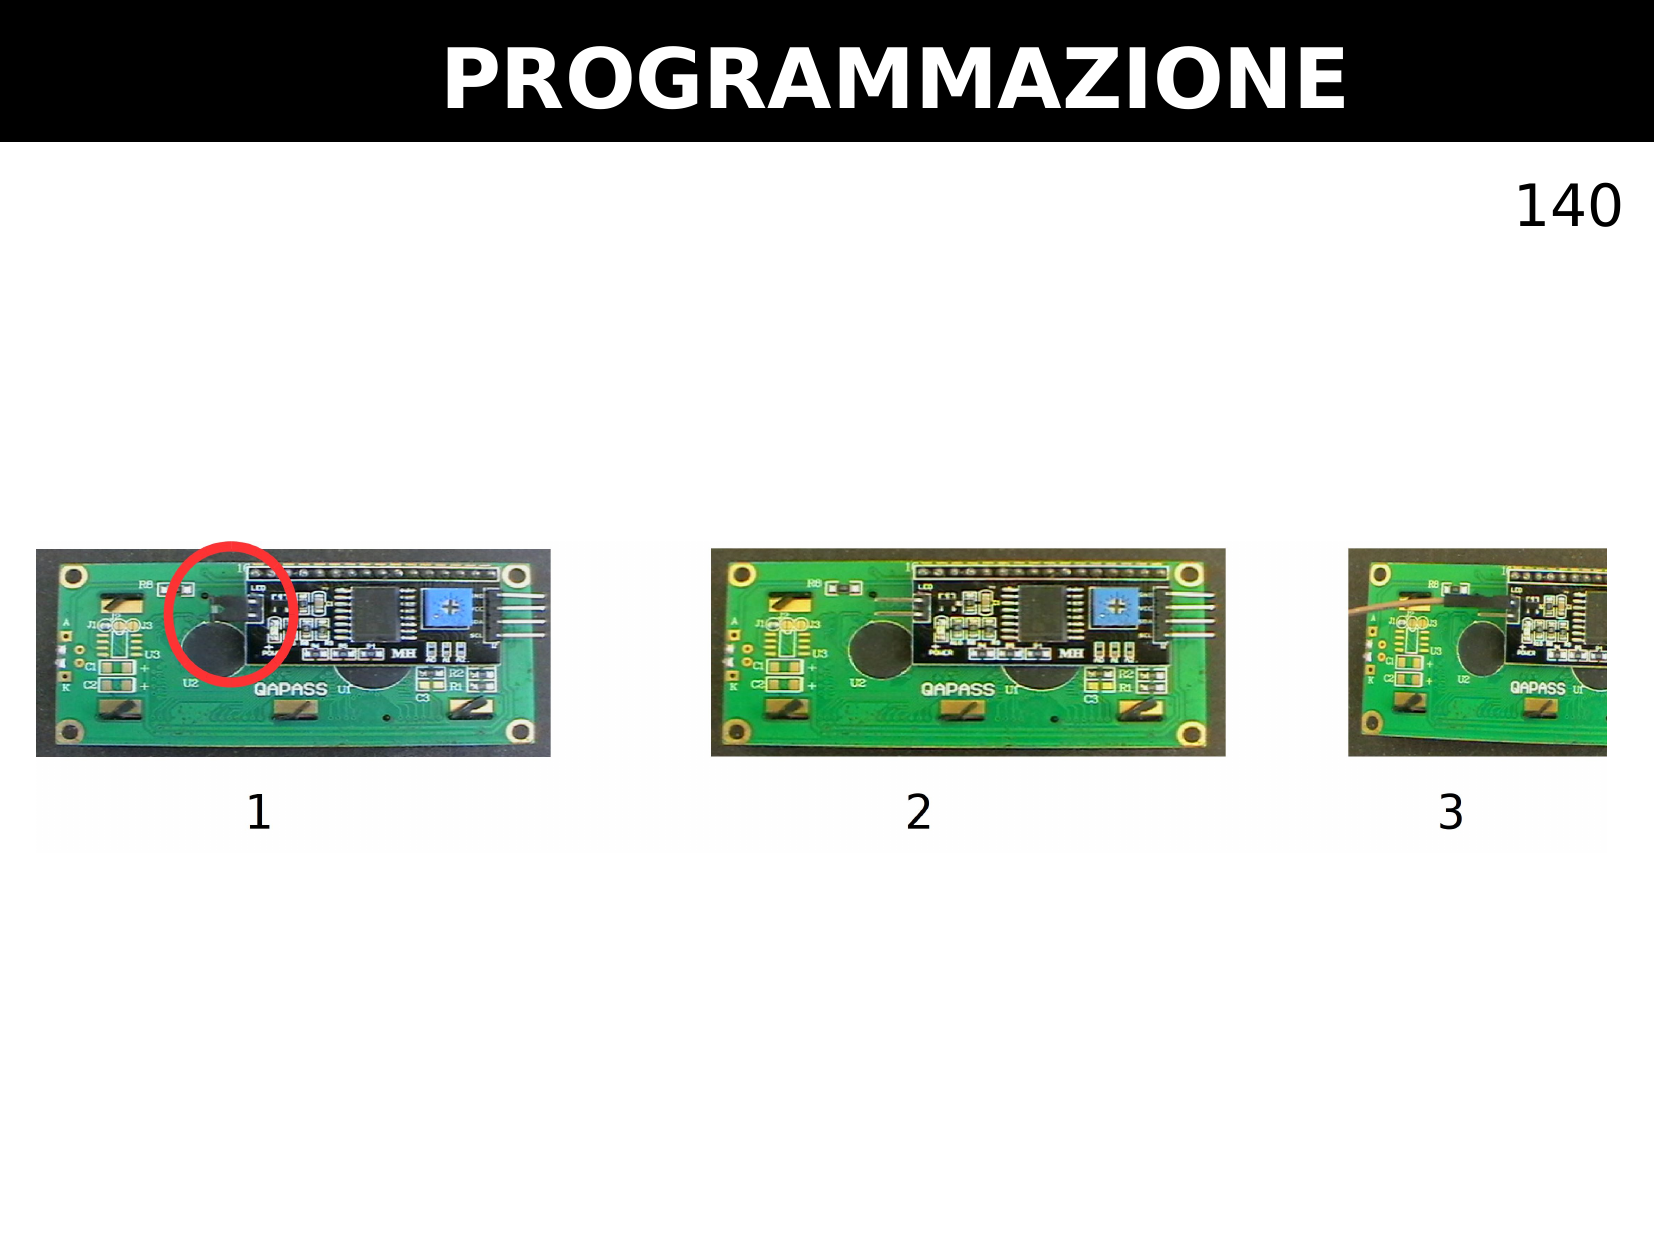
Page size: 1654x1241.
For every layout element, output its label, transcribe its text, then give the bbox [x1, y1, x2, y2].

picture [36, 541, 1607, 853]
text_box [0, 0, 1654, 142]
text_box 140 [1498, 165, 1640, 249]
text_box PROGRAMMAZIONE [425, 23, 1366, 136]
